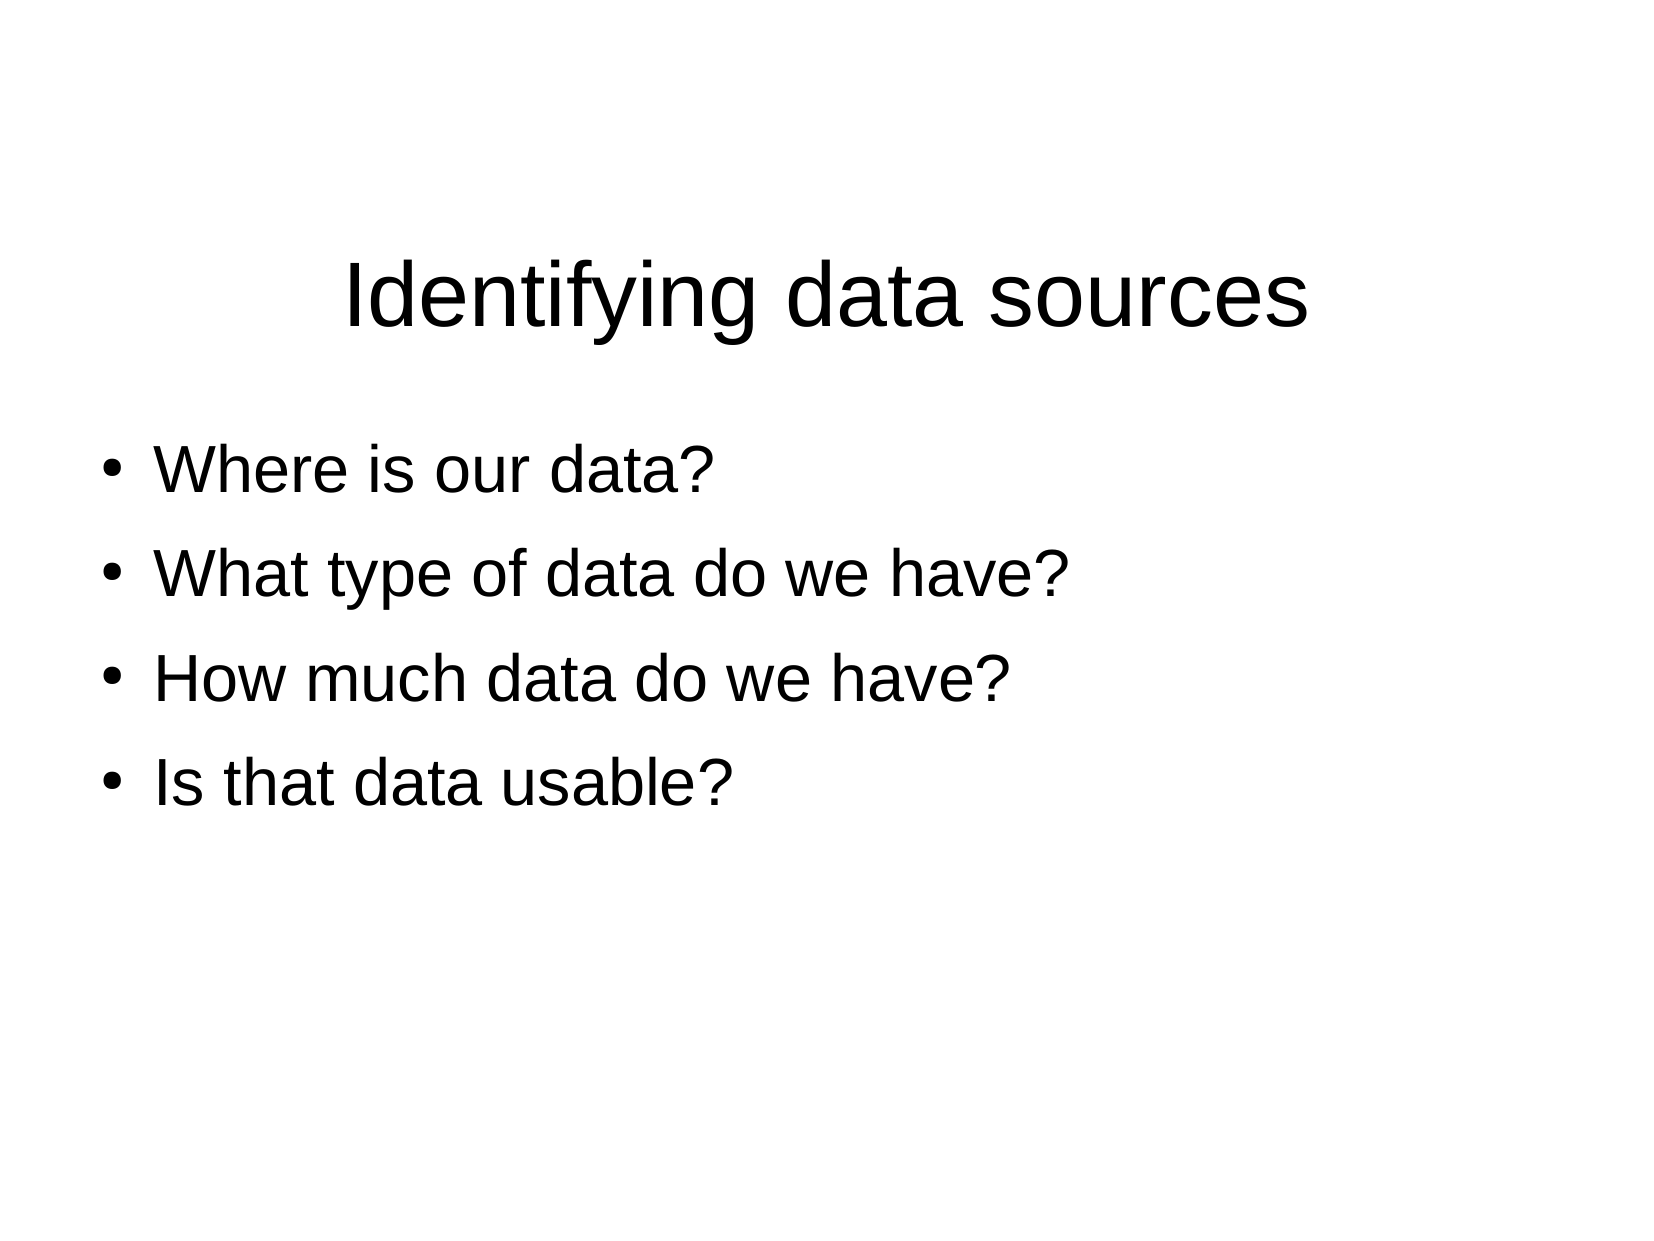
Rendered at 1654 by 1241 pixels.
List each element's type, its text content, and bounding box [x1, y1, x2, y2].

list Where is our data? What type of data do we have? How much data do we have? Is that data usable? [82, 431, 1571, 1241]
title Identifying data sources [82, 198, 1571, 391]
